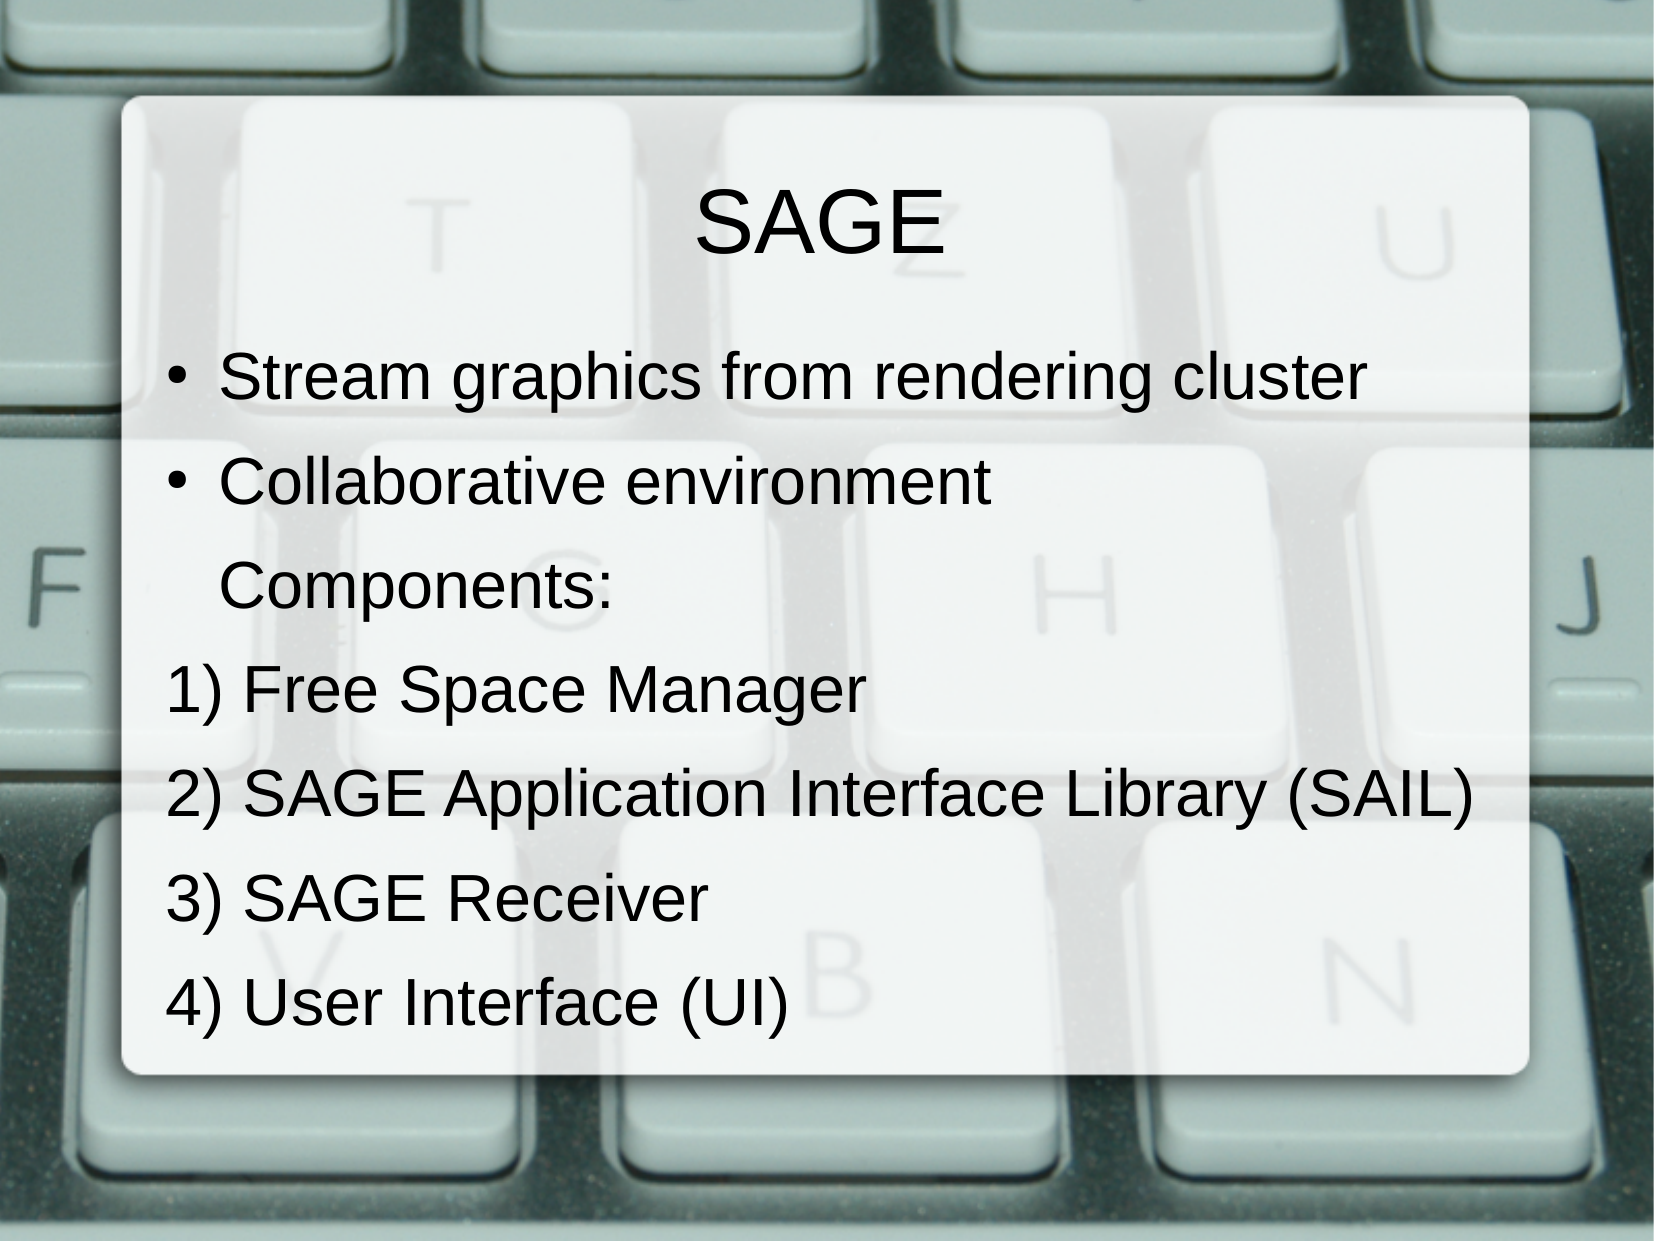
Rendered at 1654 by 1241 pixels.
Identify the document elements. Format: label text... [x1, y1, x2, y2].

list Stream graphics from rendering cluster Collaborative environment Components: Free Space Manager SAGE Application Interface Library (SAIL) SAGE Receiver User Interface (UI) [147, 339, 1506, 1049]
picture [0, 0, 1654, 1241]
title SAGE [135, 117, 1506, 325]
